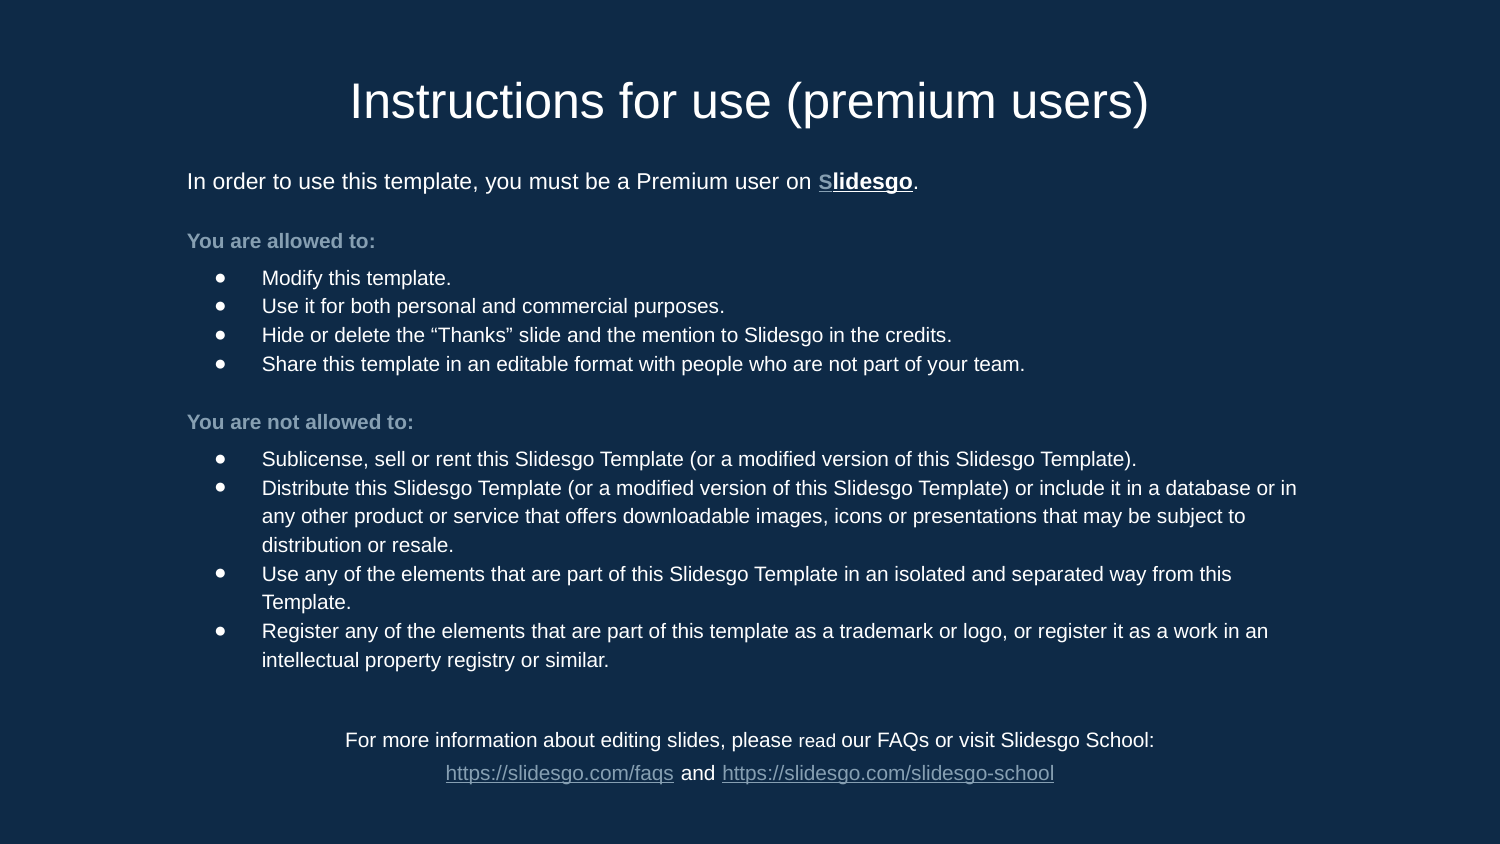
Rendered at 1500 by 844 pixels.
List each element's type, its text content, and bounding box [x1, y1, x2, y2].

text_box In order to use this template, you must be a Premium user on Slidesgo. You are allowed to: Modify this template. Use it for both personal and commercial purposes. Hide or delete the “Thanks” slide and the mention to Slidesgo in the credits. Share this template in an editable format with people who are not part of your team. You are not allowed to: Sublicense, sell or rent this Slidesgo Template (or a modified version of this Slidesgo Template). Distribute this Slidesgo Template (or a modified version of this Slidesgo Template) or include it in a database or in any other product or service that offers downloadable images, icons or presentations that may be subject to distribution or resale. Use any of the elements that are part of this Slidesgo Template in an isolated and separated way from this Template. Register any of the elements that are part of this template as a trademark or logo, or register it as a work in an intellectual property registry or similar. [171, 148, 1328, 707]
text_box For more information about editing slides, please read our FAQs or visit Slidesgo School: https://slidesgo.com/faqs and https://slidesgo.com/slidesgo-school [171, 707, 1328, 780]
text_box Instructions for use (premium users) [171, 53, 1328, 133]
